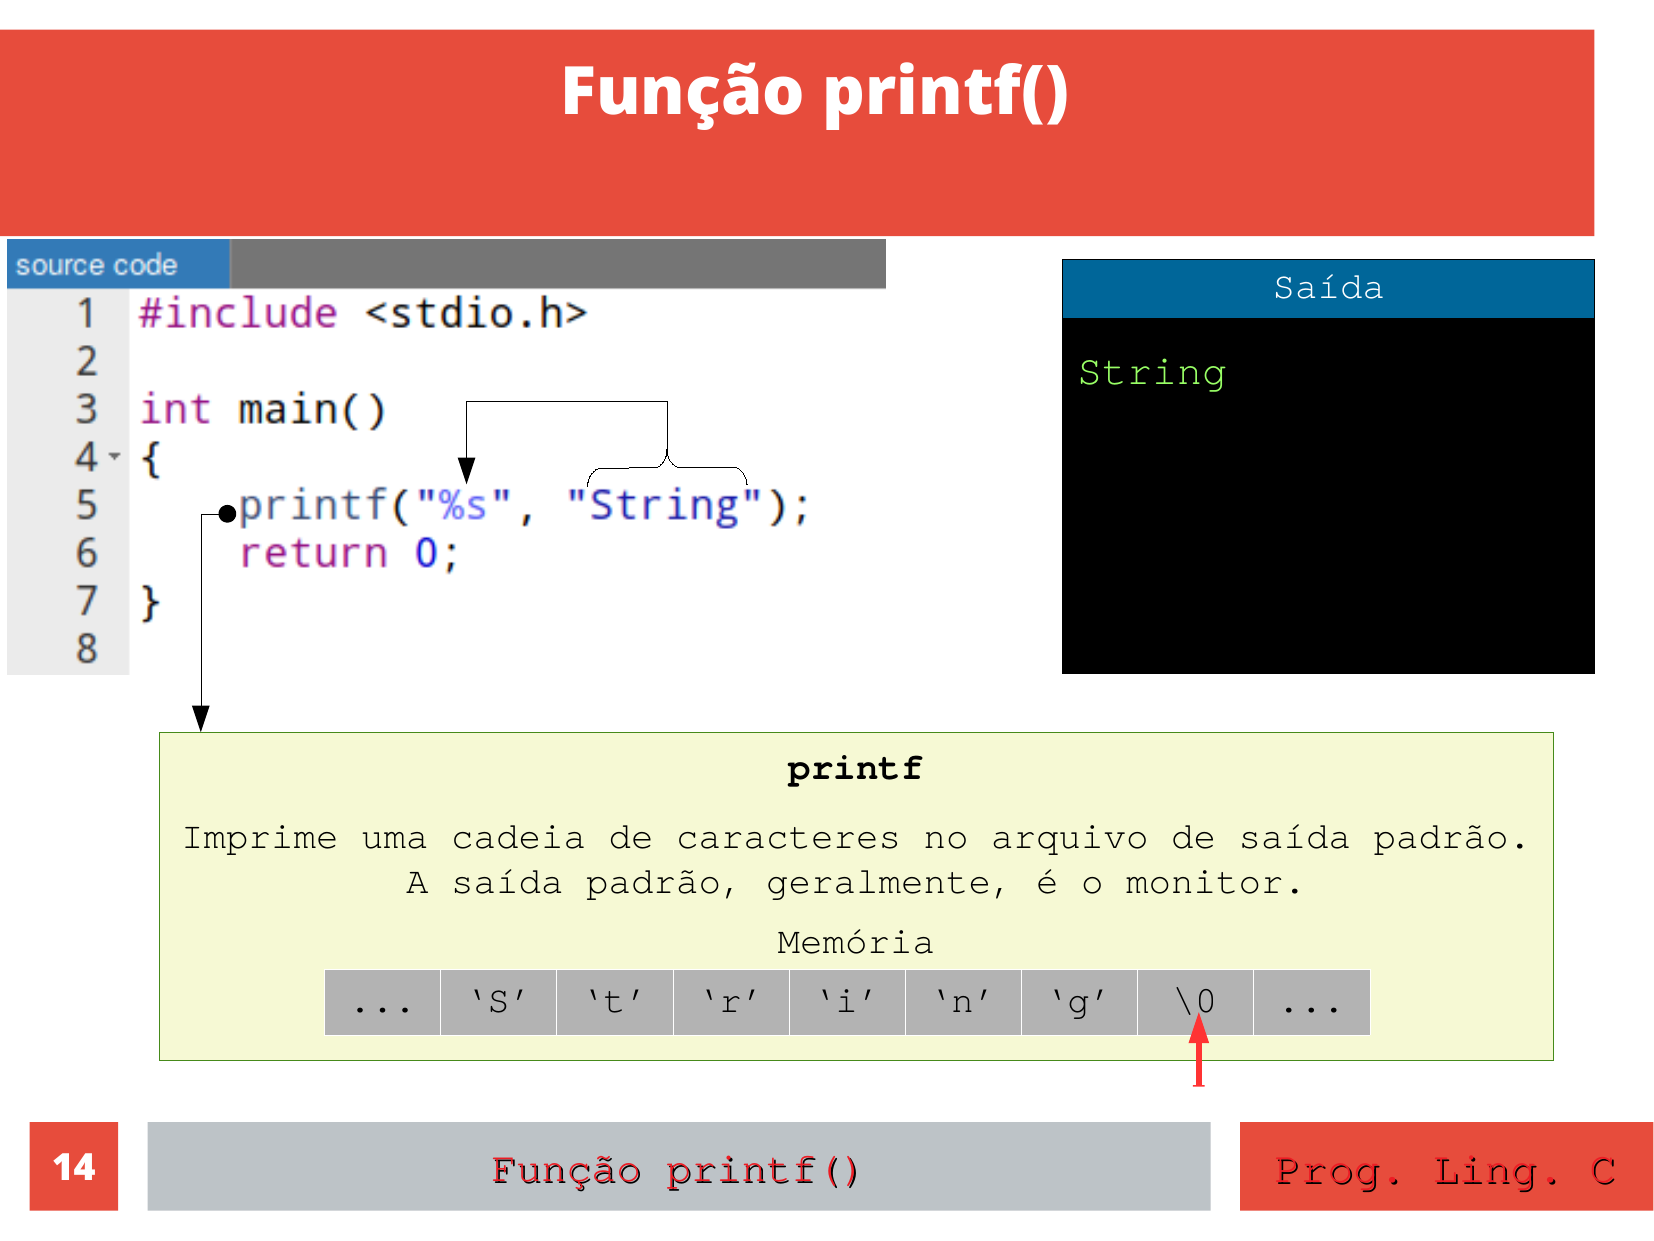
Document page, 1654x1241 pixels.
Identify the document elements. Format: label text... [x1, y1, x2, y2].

table_header ‘S’ [441, 970, 556, 1035]
table_header ‘g’ [1022, 970, 1137, 1035]
table_header ‘t’ [557, 970, 673, 1035]
title Função printf() [283, 42, 1347, 225]
text_box Saída [1062, 259, 1595, 318]
picture [7, 239, 886, 675]
table_header ‘n’ [906, 970, 1021, 1035]
table_header ‘i’ [790, 970, 905, 1035]
table_header ... [325, 970, 440, 1035]
text_box Função printf() [197, 1133, 1162, 1199]
text_box String [1062, 318, 1595, 674]
table_header \0 [1138, 970, 1253, 1035]
table_header ... [1254, 970, 1370, 1035]
text_box Prog. Ling. C [1233, 1133, 1654, 1202]
text_box printf Imprime uma cadeia de caracteres no arquivo de saída padrão. A saída padrão, geralmente, é o monitor. Memória [159, 732, 1554, 1061]
table_header ‘r’ [674, 970, 789, 1035]
